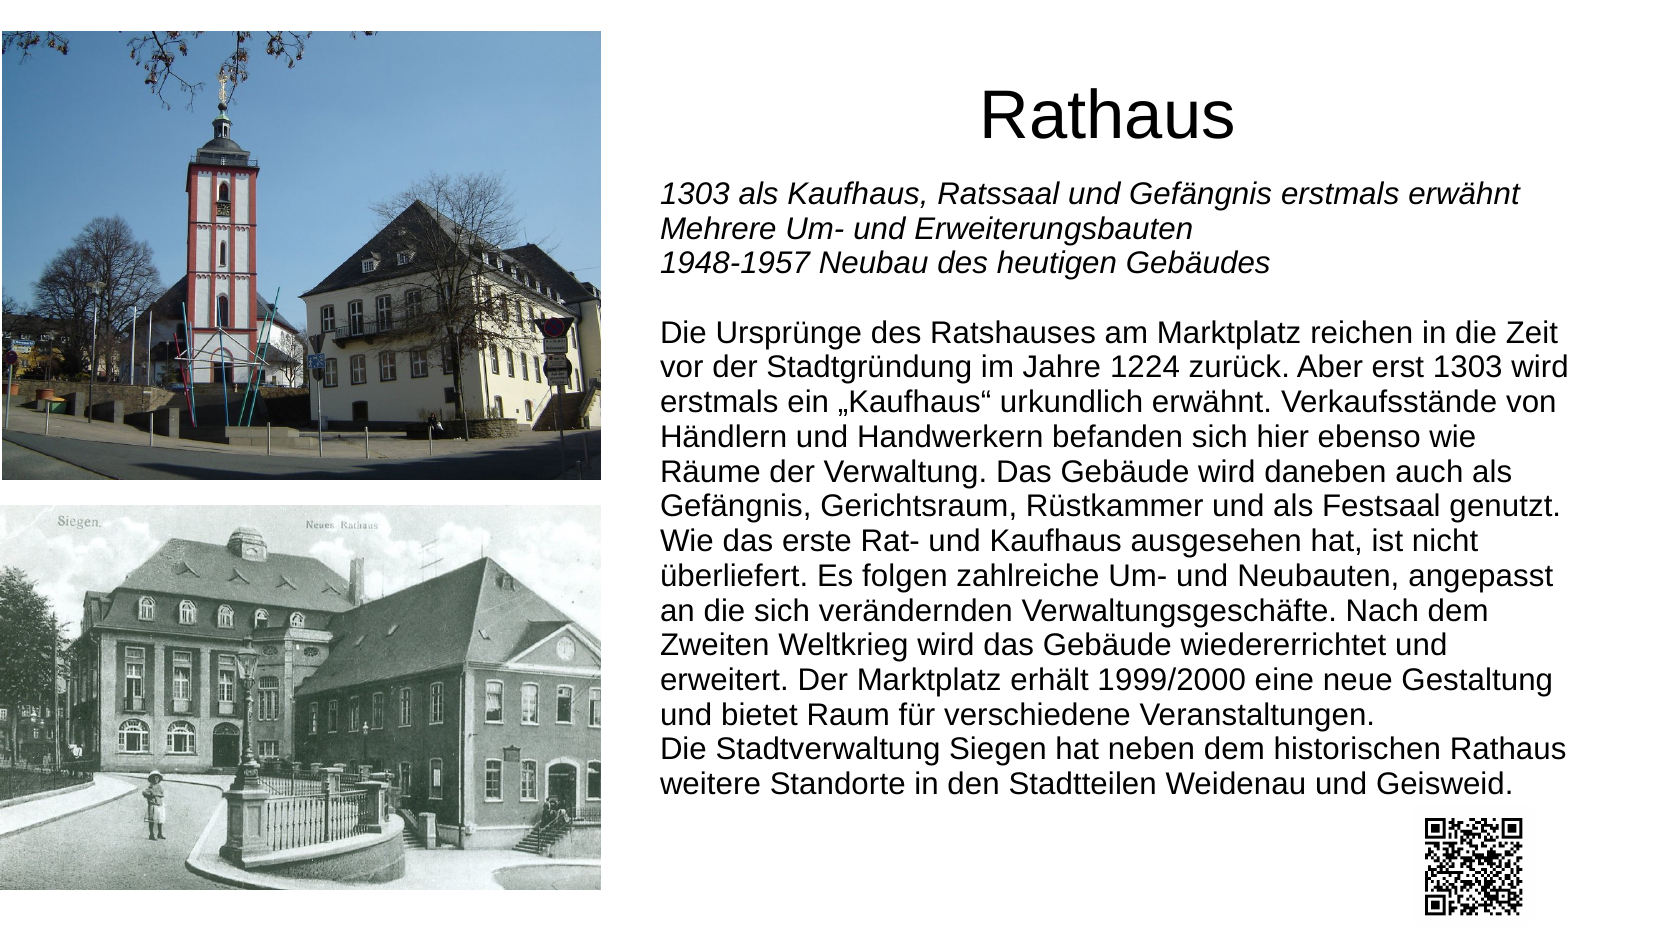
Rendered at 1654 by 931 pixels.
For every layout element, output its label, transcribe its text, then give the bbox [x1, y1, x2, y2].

picture [2, 31, 601, 481]
picture [1413, 806, 1534, 927]
picture [0, 505, 601, 890]
title Rathaus [645, 37, 1571, 193]
subtitle 1303 als Kaufhaus, Ratssaal und Gefängnis erstmals erwähnt Mehrere Um- und Erweiterungsbauten 1948-1957 Neubau des heutigen Gebäudes Die Ursprünge des Ratshauses am Marktplatz reichen in die Zeit vor der Stadtgründung im Jahre 1224 zurück. Aber erst 1303 wird erstmals ein „Kaufhaus“ urkundlich erwähnt. Verkaufsstände von Händlern und Handwerkern befanden sich hier ebenso wie Räume der Verwaltung. Das Gebäude wird daneben auch als Gefängnis, Gerichtsraum, Rüstkammer und als Festsaal genutzt. Wie das erste Rat- und Kaufhaus ausgesehen hat, ist nicht überliefert. Es folgen zahlreiche Um- und Neubauten, angepasst an die sich verändernden Verwaltungsgeschäfte. Nach dem Zweiten Weltkrieg wird das Gebäude wiedererrichtet und erweitert. Der Marktplatz erhält 1999/2000 eine neue Gestaltung und bietet Raum für verschiedene Veranstaltungen. Die Stadtverwaltung Siegen hat neben dem historischen Rathaus weitere Standorte in den Stadtteilen Weidenau und Geisweid. [660, 176, 1571, 806]
